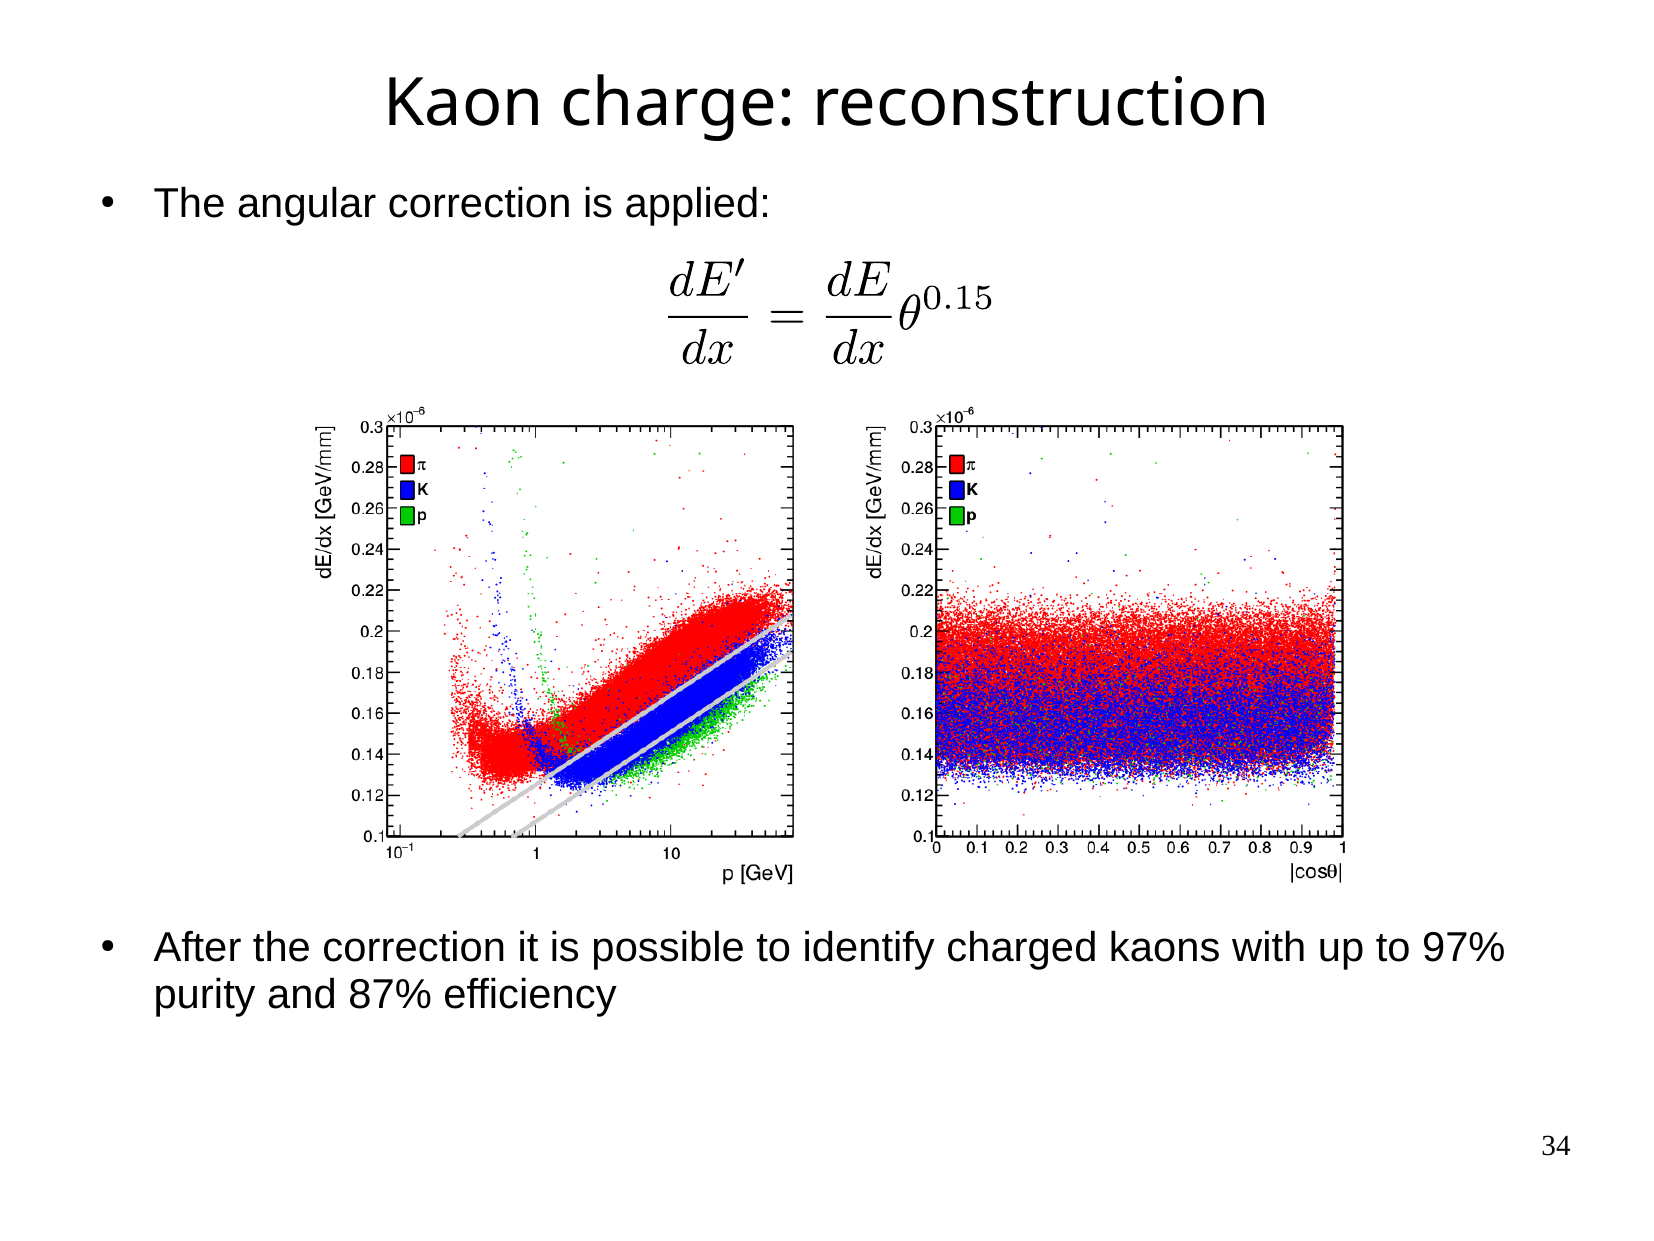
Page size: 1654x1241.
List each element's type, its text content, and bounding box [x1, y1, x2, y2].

list After the correction it is possible to identify charged kaons with up to 97% purity and 87% efficiency [82, 924, 1609, 1108]
picture [298, 392, 1374, 889]
title Kaon charge: reconstruction [82, 49, 1571, 151]
text_box [668, 258, 994, 365]
list The angular correction is applied: [82, 180, 1609, 364]
